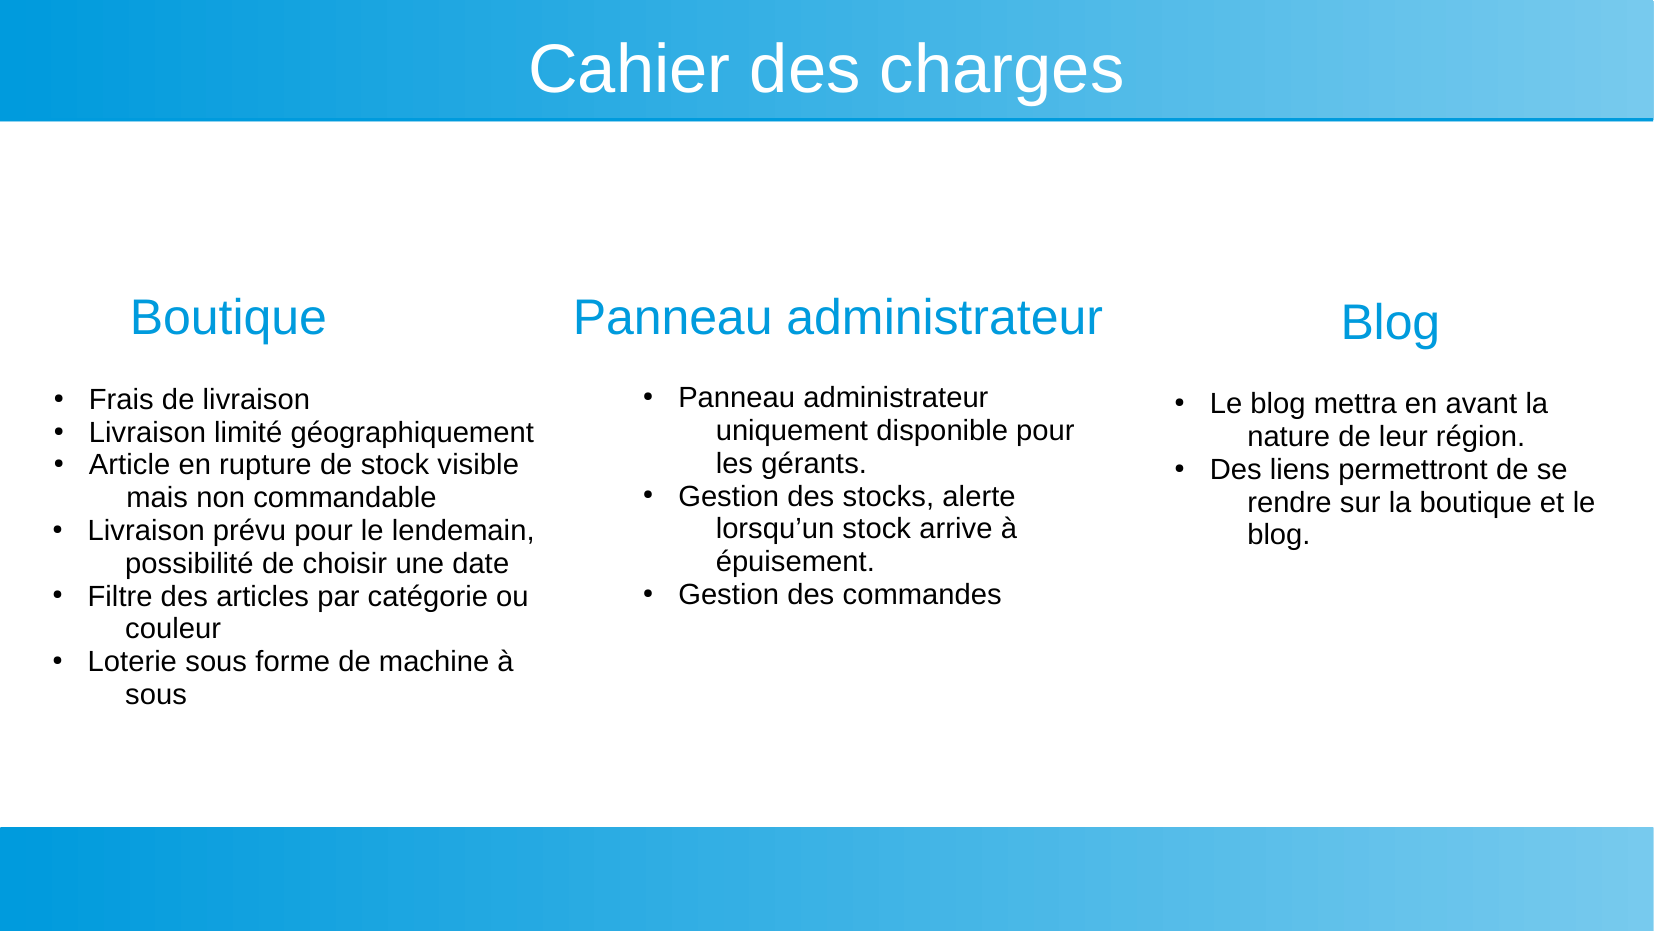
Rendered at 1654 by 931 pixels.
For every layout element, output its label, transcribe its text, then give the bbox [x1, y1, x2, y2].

text_box Frais de livraison Livraison limité géographiquement Article en rupture de stock visible mais non commandable Livraison prévu pour le lendemain, possibilité de choisir une date Filtre des articles par catégorie ou couleur Loterie sous forme de machine à sous [0, 348, 562, 746]
list Blog [1269, 293, 1506, 353]
text_box Panneau administrateur uniquement disponible pour les gérants. Gestion des stocks, alerte lorsqu’un stock arrive à épuisement. Gestion des commandes [531, 349, 1121, 611]
title Cahier des charges [59, 29, 1595, 108]
list Boutique [59, 289, 355, 349]
subtitle Le blog mettra en avant la nature de leur région. Des liens permettront de se rendre sur la boutique et le blog. [1121, 354, 1625, 552]
list Panneau administrateur [501, 289, 1182, 349]
